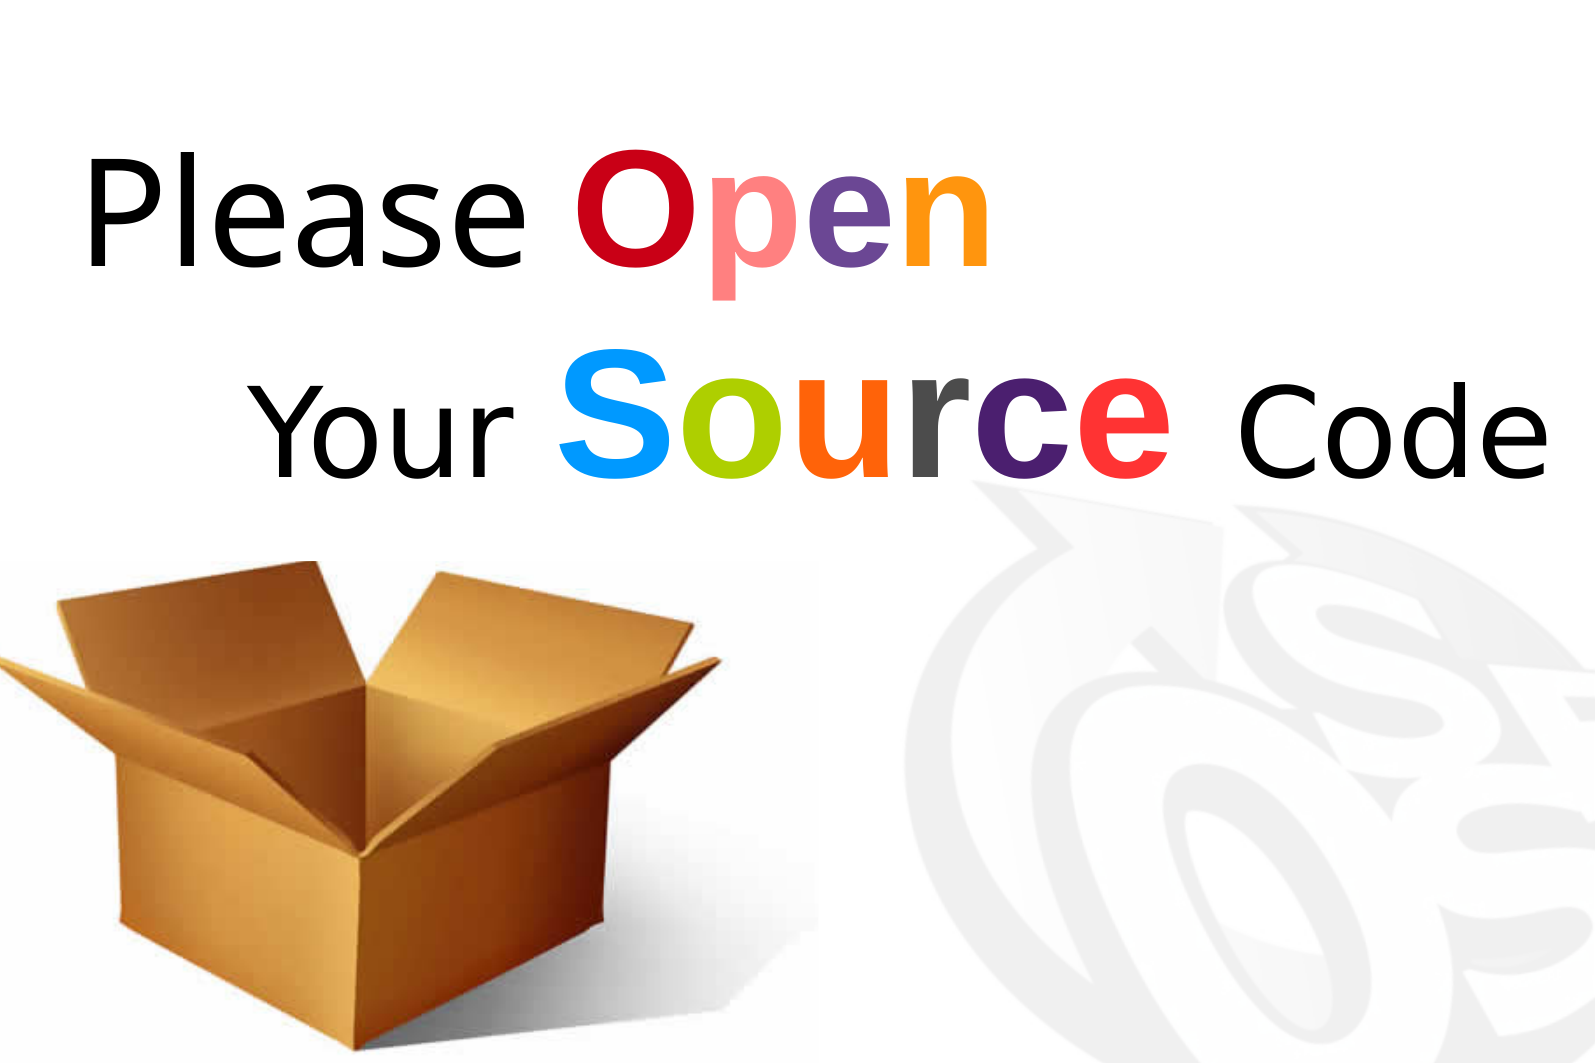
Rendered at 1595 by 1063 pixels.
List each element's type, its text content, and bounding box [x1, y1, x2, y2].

text_box Your Source Code [232, 300, 1569, 529]
picture [0, 561, 819, 1063]
title Please Open [0, 80, 1595, 337]
